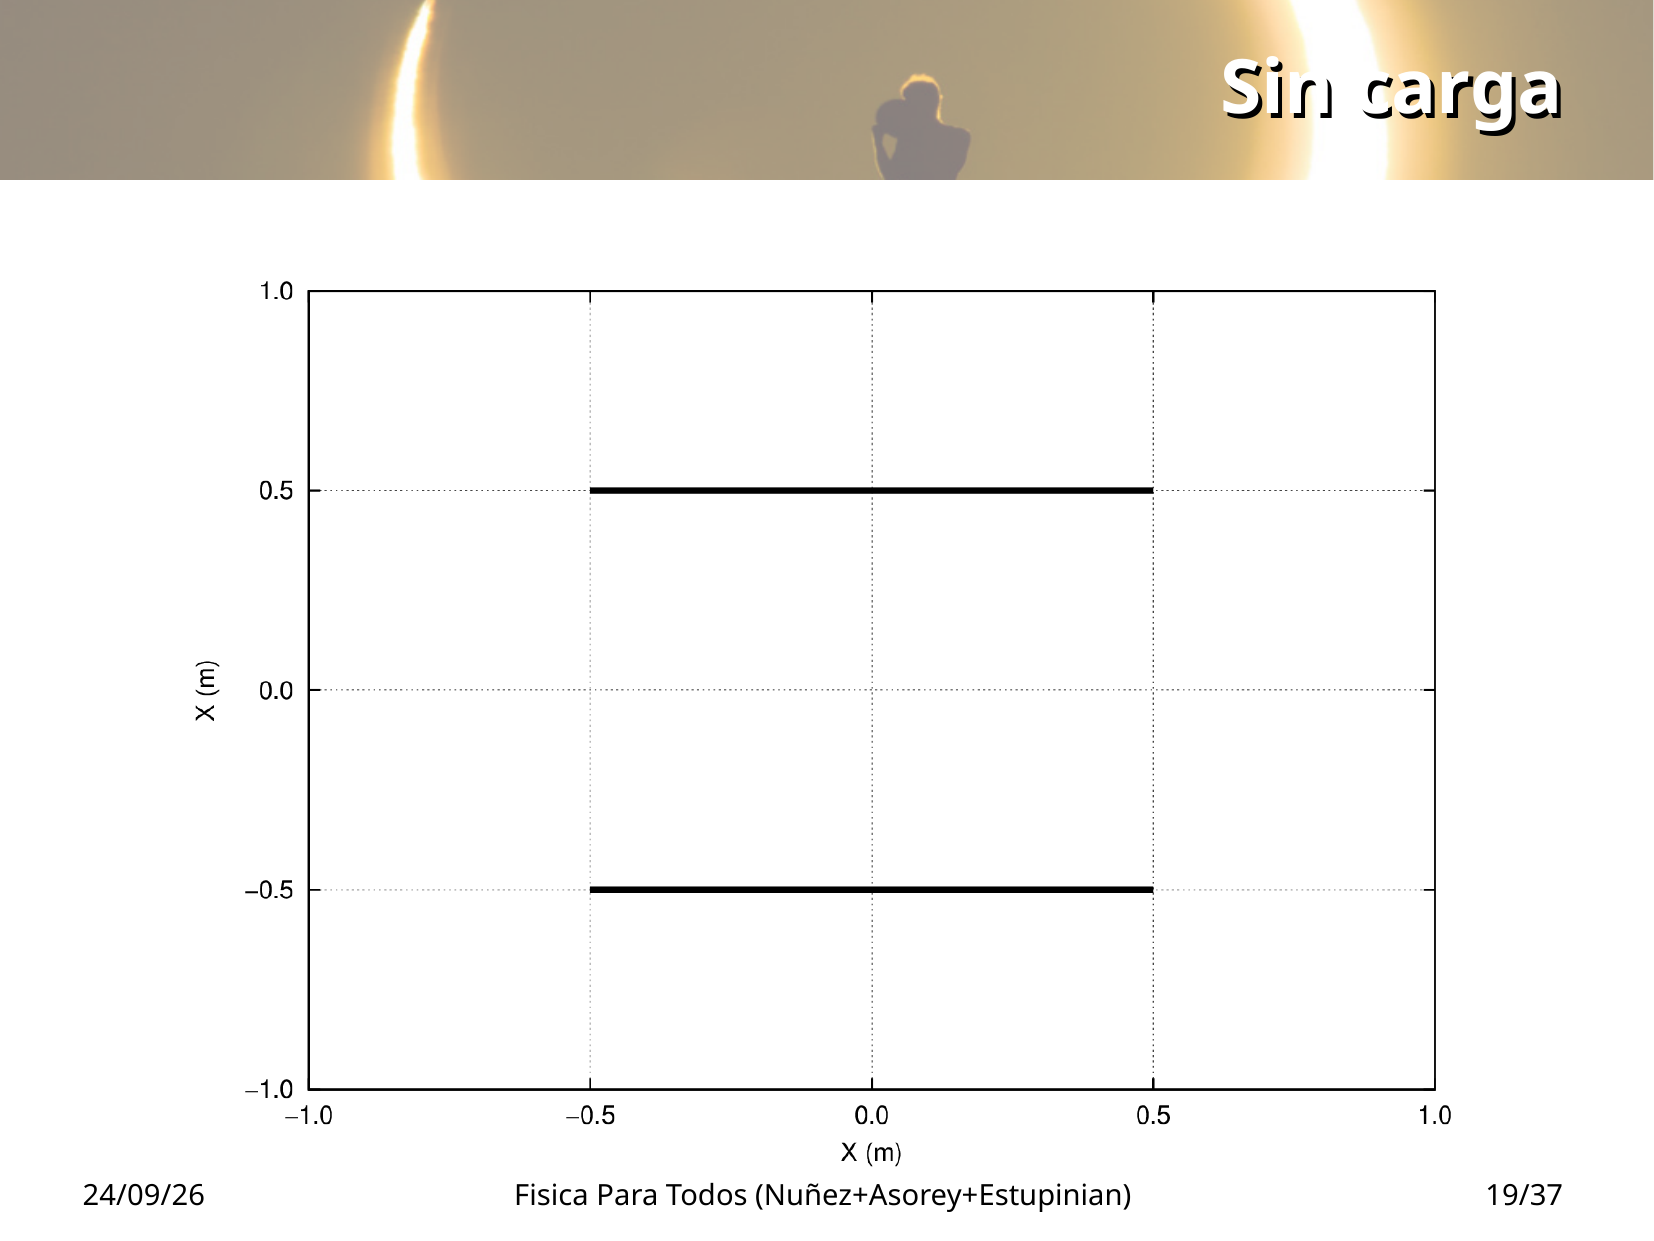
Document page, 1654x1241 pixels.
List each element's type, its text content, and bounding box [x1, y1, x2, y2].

picture [0, 0, 1654, 180]
title Sin carga [75, 19, 1564, 151]
picture [185, 260, 1480, 1171]
